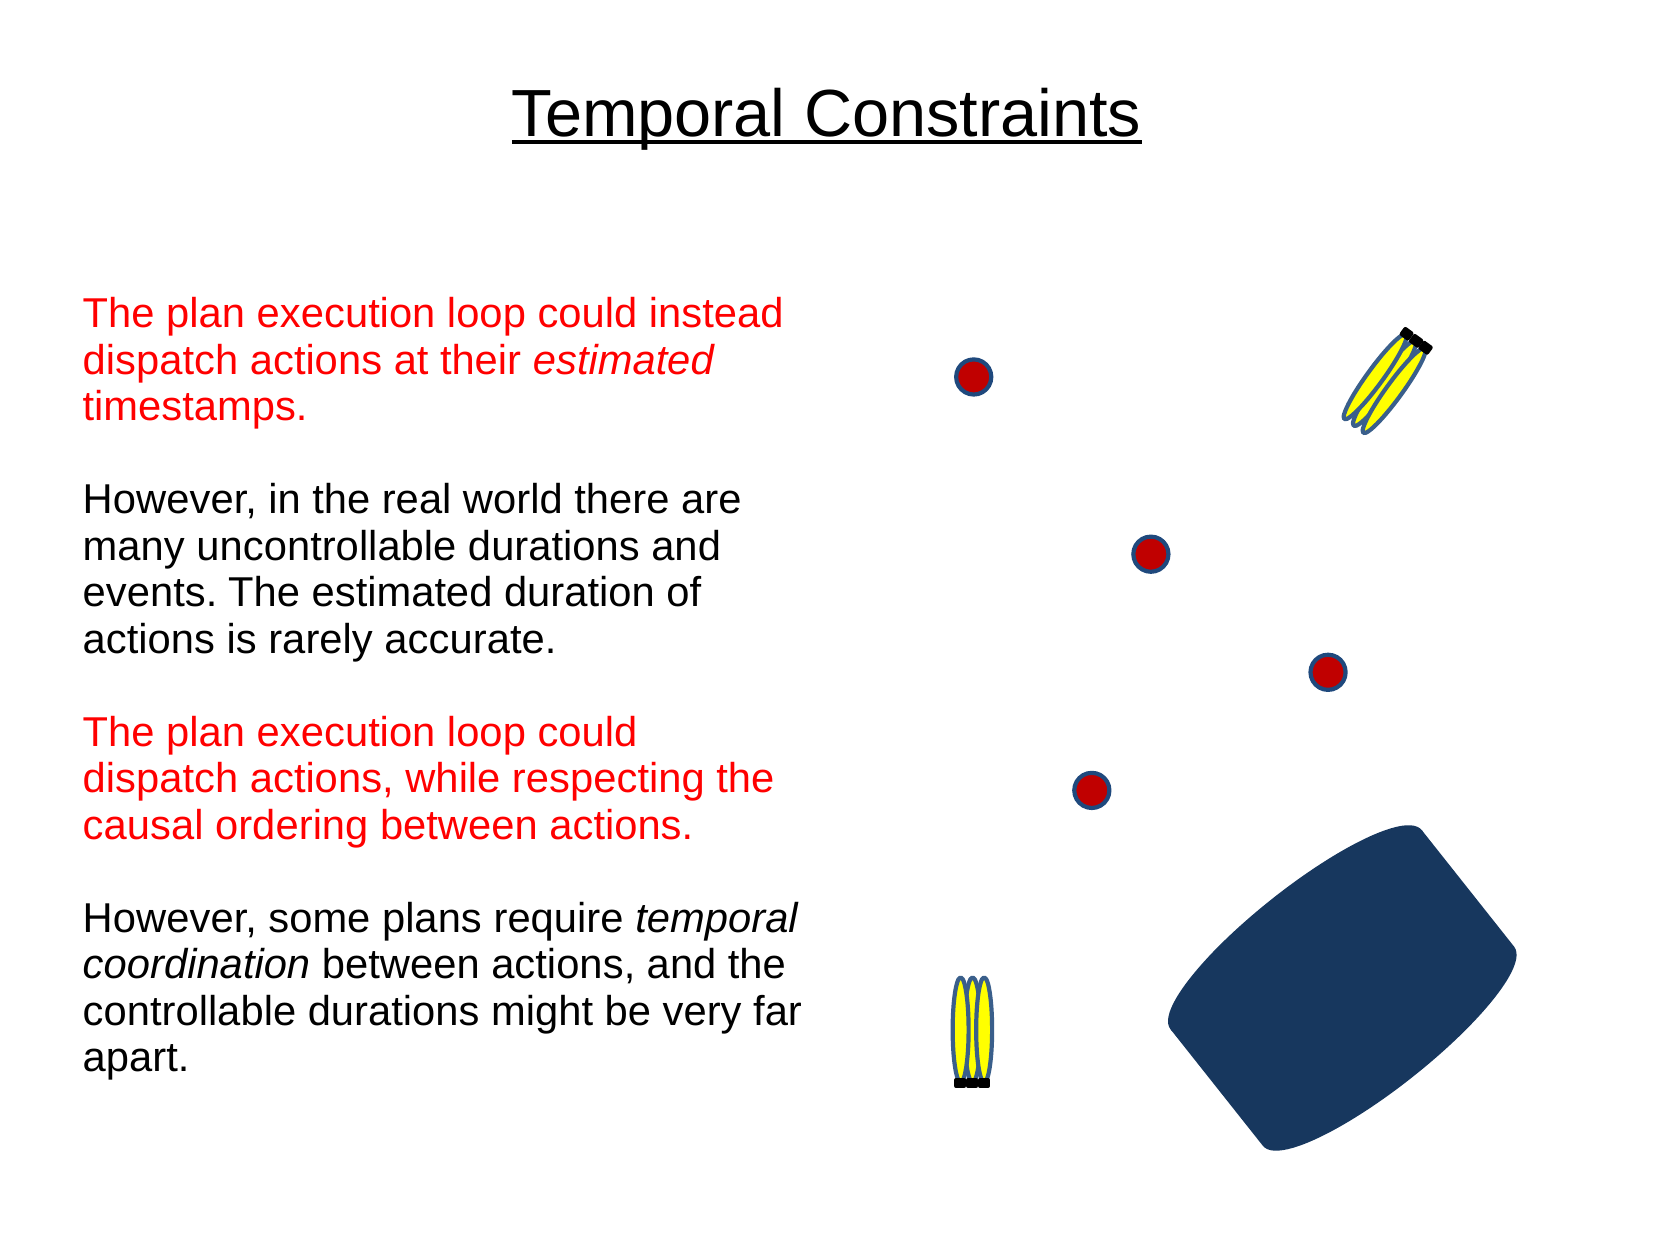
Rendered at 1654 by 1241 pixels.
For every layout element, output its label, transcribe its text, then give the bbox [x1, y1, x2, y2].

text_box [1074, 772, 1110, 808]
text_box [1310, 654, 1346, 690]
text_box [956, 359, 992, 395]
text_box [1133, 536, 1169, 572]
text_box [1170, 827, 1515, 1149]
text_box [1343, 329, 1431, 433]
text_box [952, 977, 993, 1087]
subtitle The plan execution loop could instead dispatch actions at their estimated timestamps. However, in the real world there are many uncontrollable durations and events. The estimated duration of actions is rarely accurate. The plan execution loop could dispatch actions, while respecting the causal ordering between actions. However, some plans require temporal coordination between actions, and the controllable durations might be very far apart. [82, 290, 804, 1137]
title Temporal Constraints [82, 49, 1571, 178]
